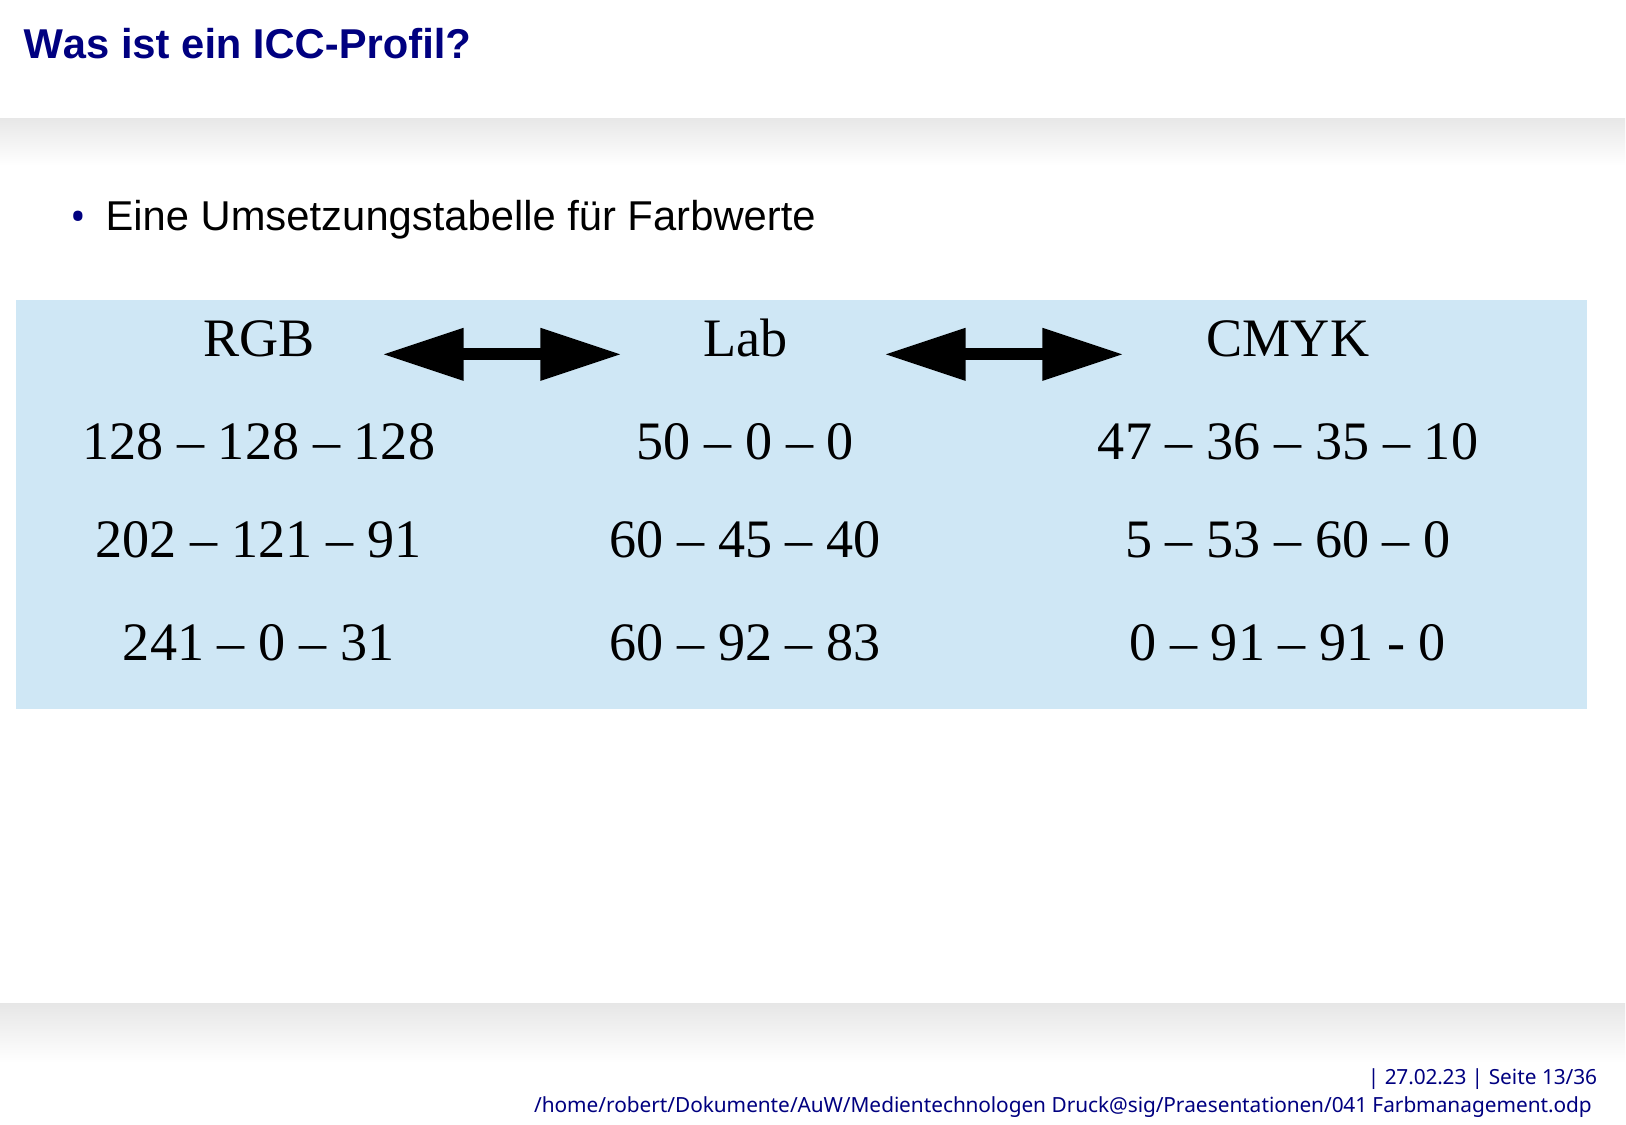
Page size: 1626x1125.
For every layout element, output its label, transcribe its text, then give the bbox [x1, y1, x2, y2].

table_header RGB [16, 300, 502, 404]
table_cell 202 – 121 – 91 [16, 501, 502, 605]
table_cell 241 – 0 – 31 [16, 605, 502, 709]
table_cell 60 – 45 – 40 [502, 501, 989, 605]
table_cell 5 – 53 – 60 – 0 [989, 501, 1587, 605]
table_cell 47 – 36 – 35 – 10 [989, 404, 1587, 501]
table_header CMYK [989, 300, 1587, 404]
table_cell 0 – 91 – 91 - 0 [989, 605, 1587, 709]
table_cell 60 – 92 – 83 [502, 605, 989, 709]
table_header Lab [502, 300, 989, 404]
table_cell 50 – 0 – 0 [502, 404, 989, 501]
title Was ist ein ICC-Profil? [23, 11, 1600, 130]
list Eine Umsetzungstabelle für Farbwerte [23, 182, 1595, 815]
table_cell 128 – 128 – 128 [16, 404, 502, 501]
